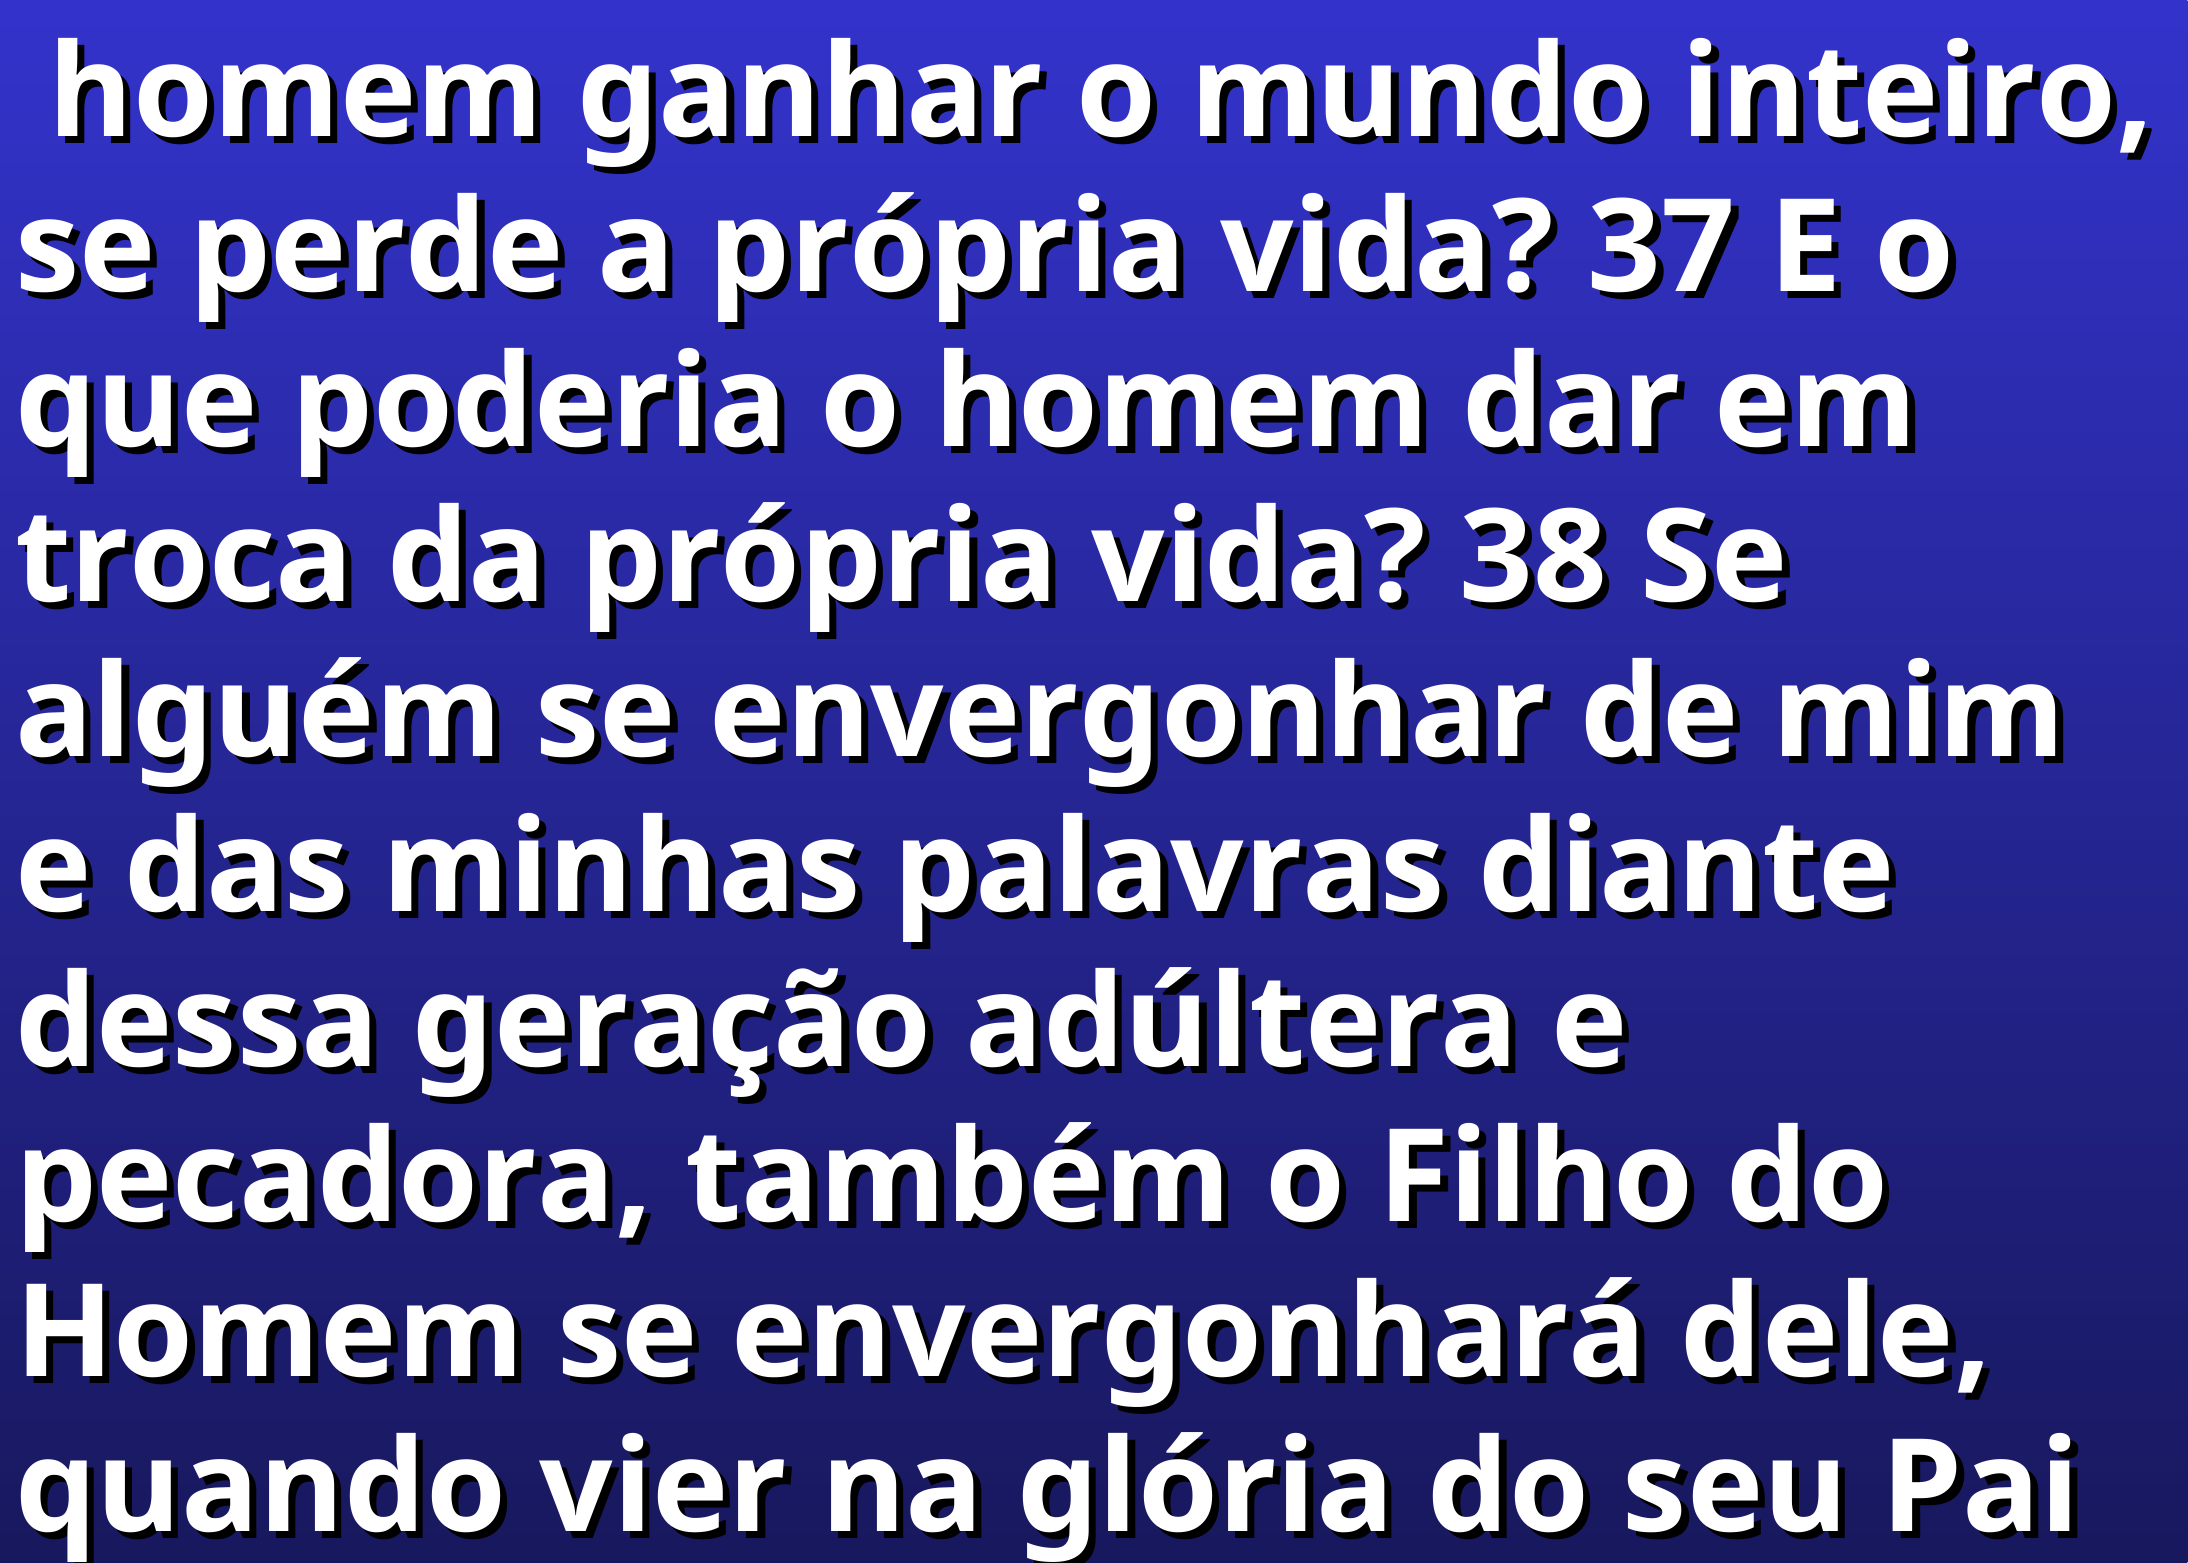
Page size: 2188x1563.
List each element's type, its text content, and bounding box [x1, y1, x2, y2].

text_box homem ganhar o mundo inteiro, se perde a própria vida? 37 E o que poderia o homem dar em troca da própria vida? 38 Se alguém se envergonhar de mim e das minhas palavras diante dessa geração adúltera e pecadora, também o Filho do Homem se envergonhará dele, quando vier na glória do seu Pai [0, 0, 2188, 1563]
